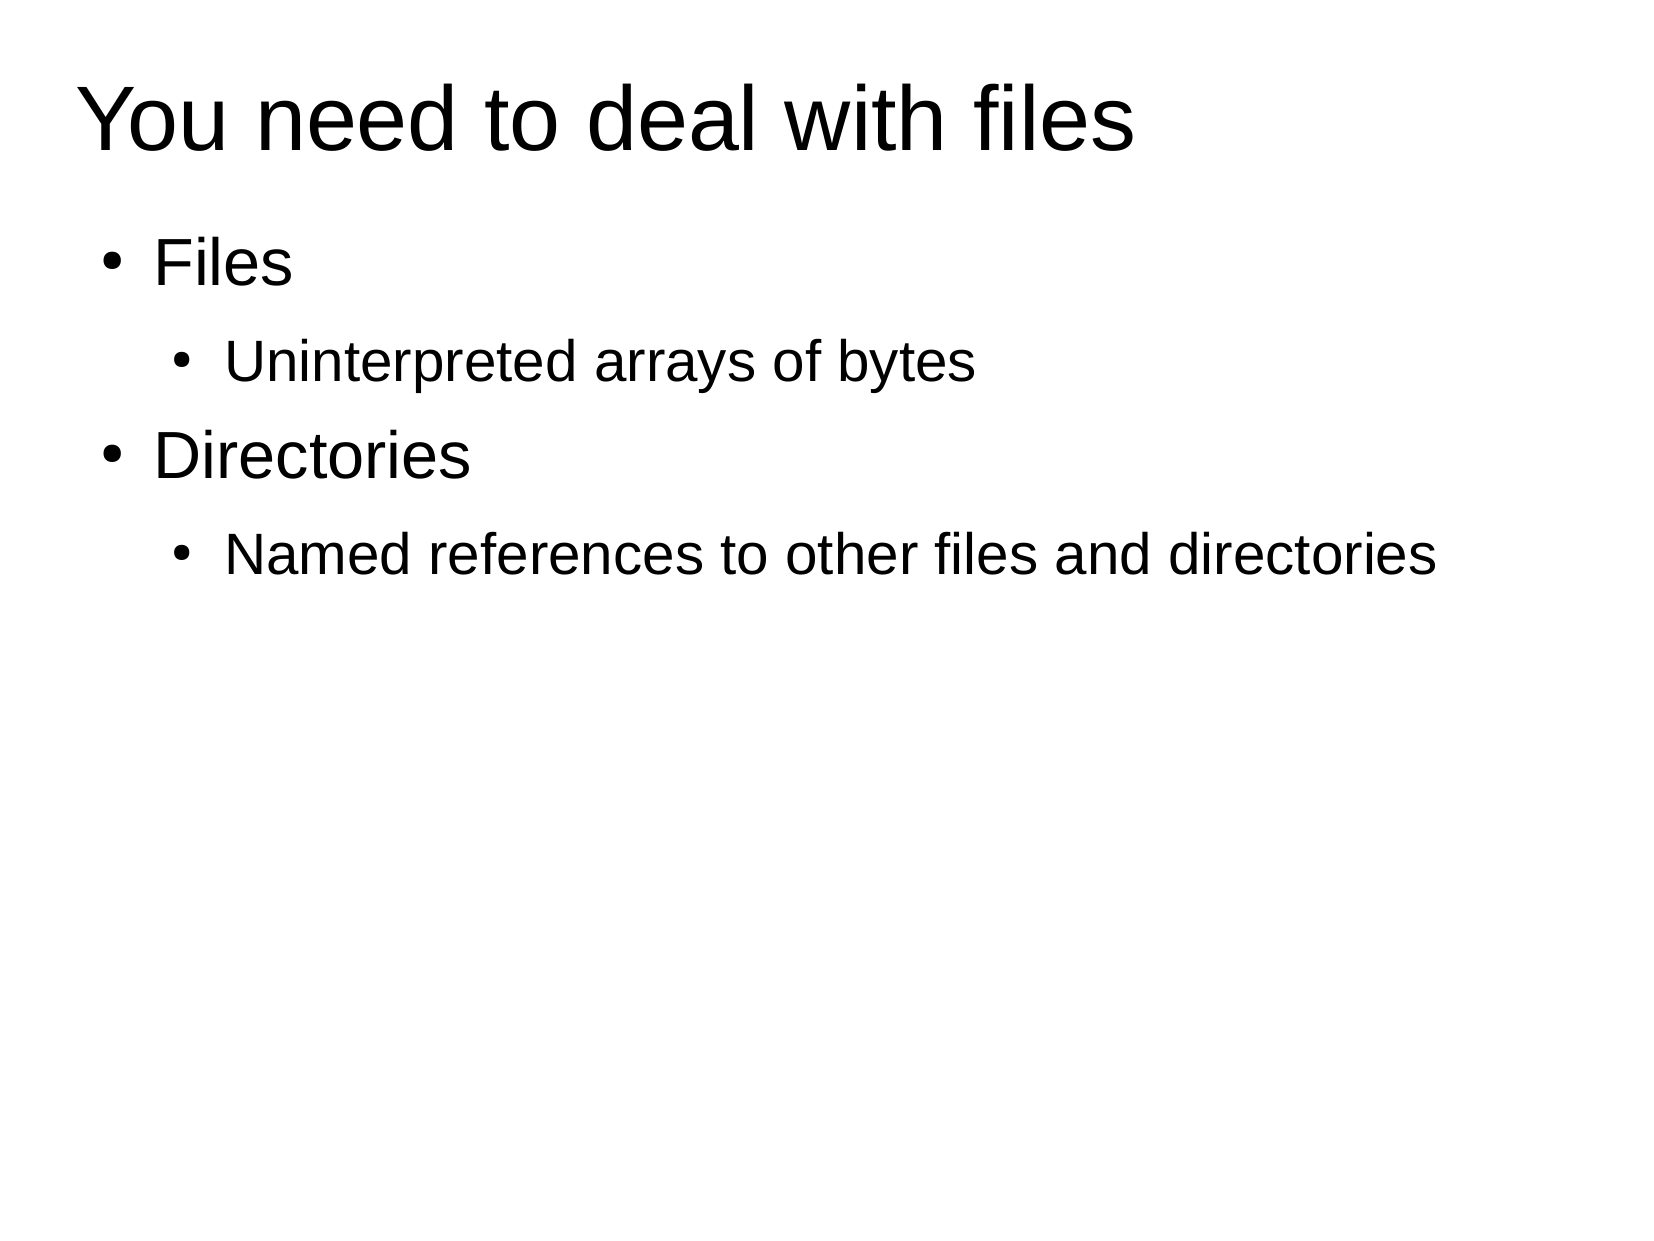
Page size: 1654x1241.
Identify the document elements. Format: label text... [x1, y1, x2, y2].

title You need to deal with files [75, 49, 1538, 188]
list Files Uninterpreted arrays of bytes Directories Named references to other files and directories [82, 225, 1571, 1163]
